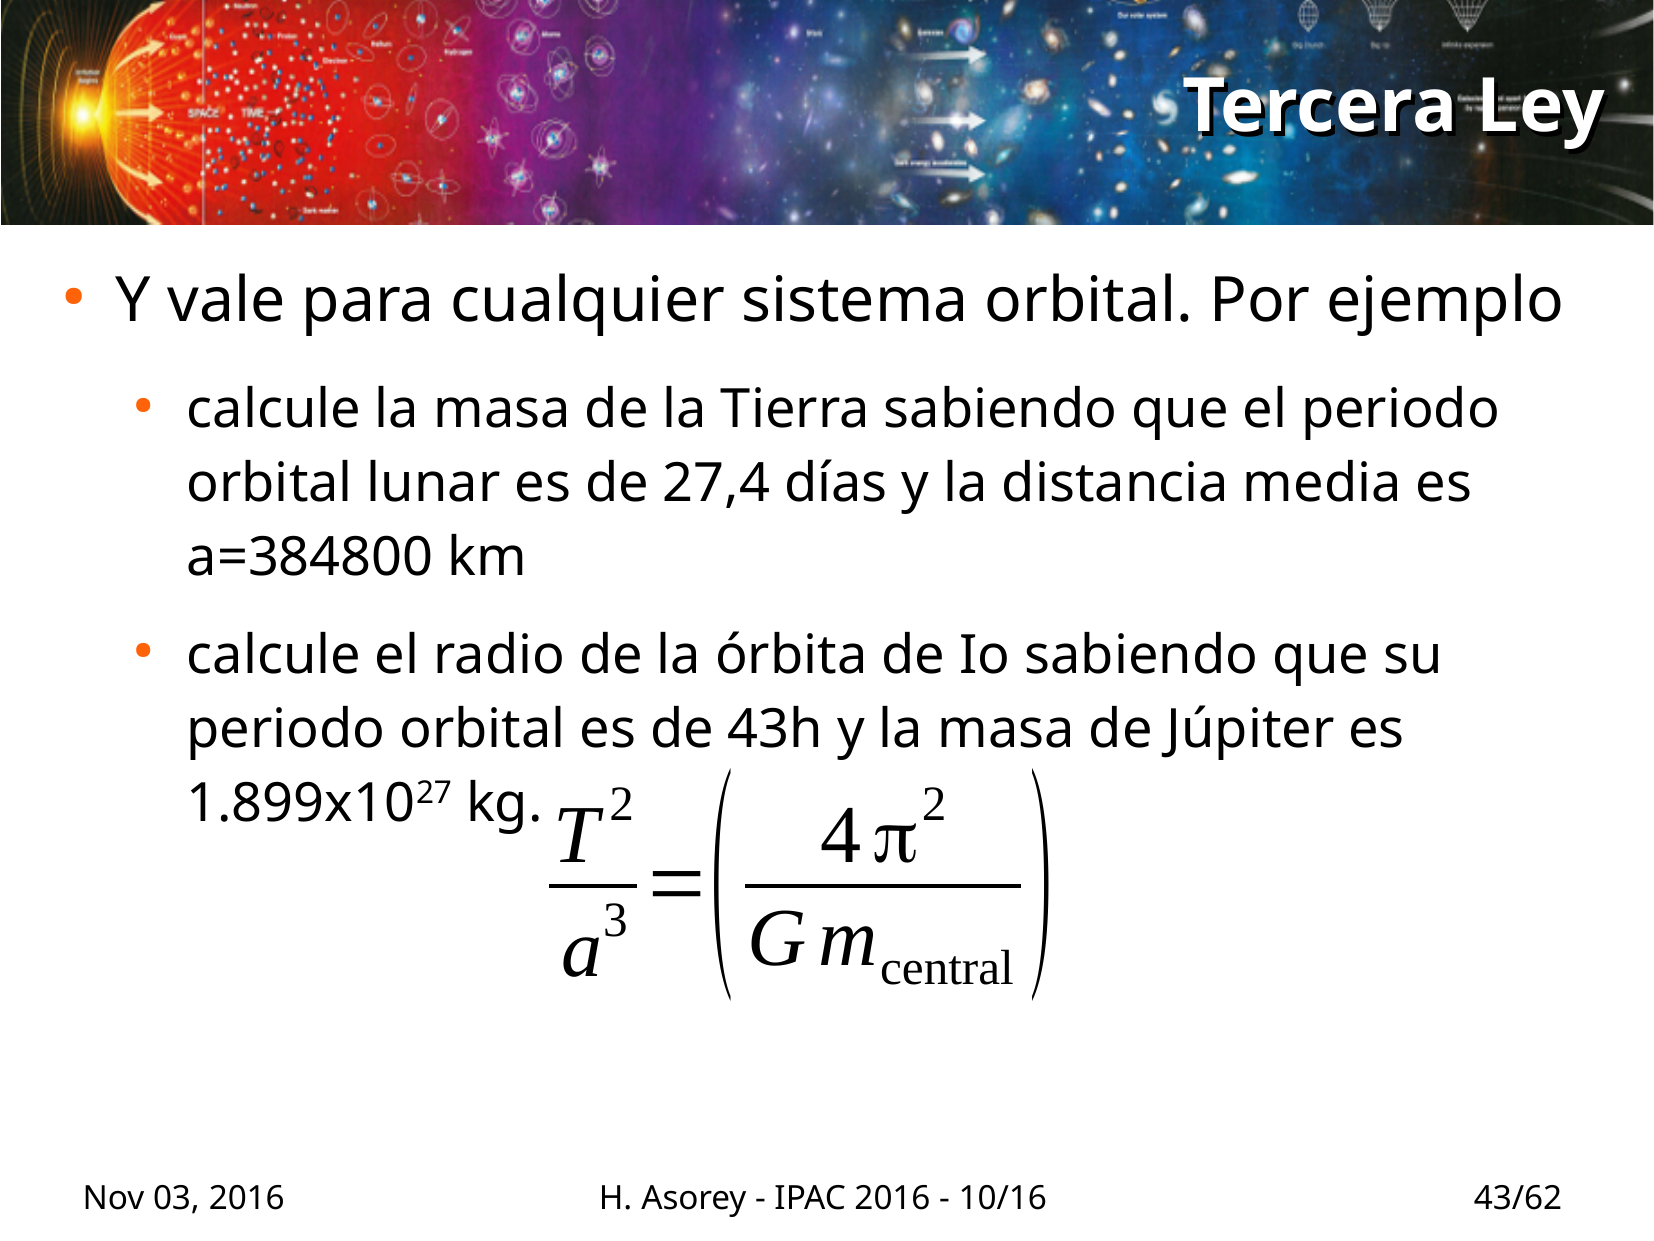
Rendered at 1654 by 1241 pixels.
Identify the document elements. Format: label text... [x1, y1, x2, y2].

title Tercera Ley [45, 15, 1606, 191]
picture [1, 0, 1654, 225]
chart [540, 765, 1062, 1007]
list Y vale para cualquier sistema orbital. Por ejemplo calcule la masa de la Tierra sabiendo que el periodo orbital lunar es de 27,4 días y la distancia media es a=384800 km calcule el radio de la órbita de Io sabiendo que su periodo orbital es de 43h y la masa de Júpiter es 1.899x1027 kg. [45, 255, 1606, 1156]
